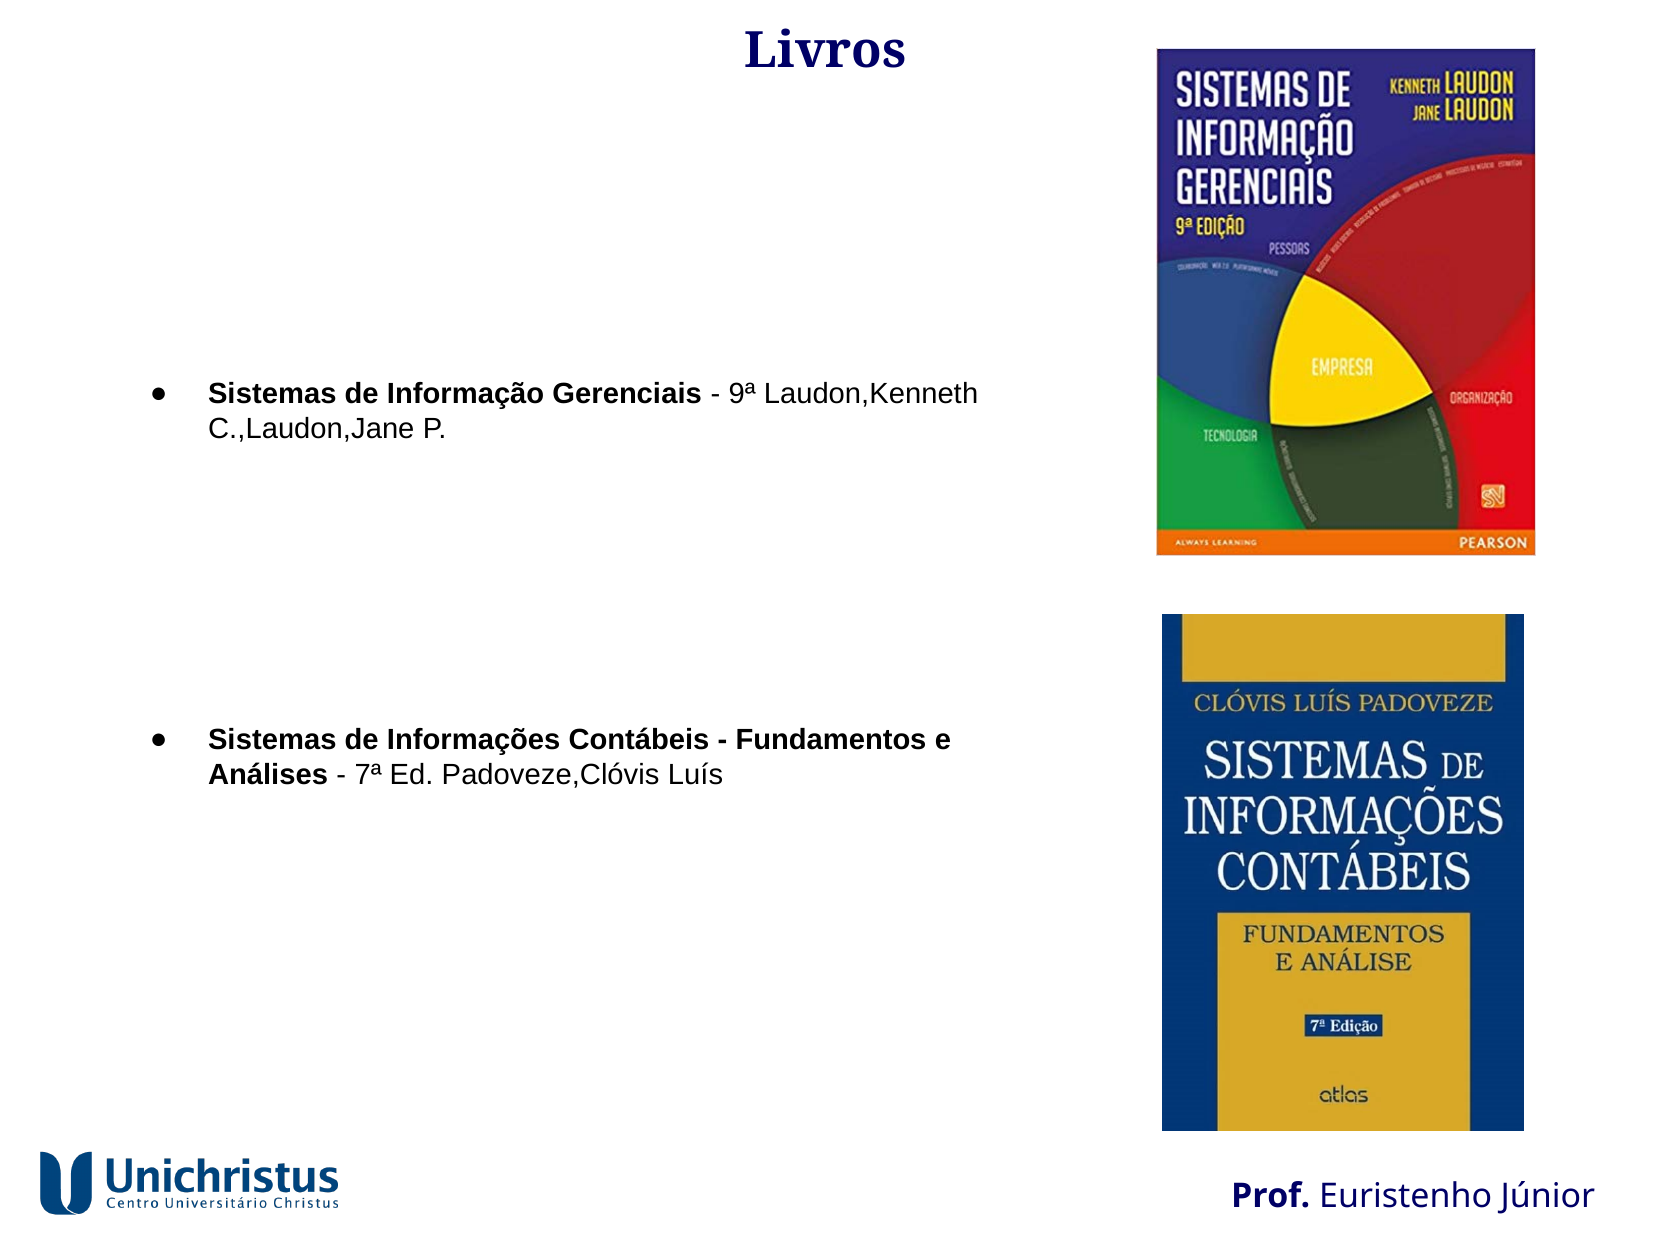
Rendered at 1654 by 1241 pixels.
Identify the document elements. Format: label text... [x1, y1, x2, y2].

picture [1162, 614, 1524, 1132]
text_box Sistemas de Informação Gerenciais - 9ª Laudon,Kenneth C.,Laudon,Jane P. Sistemas de Informações Contábeis - Fundamentos e Análises - 7ª Ed. Padoveze,Clóvis Luís [118, 359, 1075, 957]
picture [1156, 48, 1536, 556]
text_box Livros [730, 6, 926, 113]
picture [35, 1148, 343, 1217]
text_box Prof. Euristenho Júnior [1216, 1163, 1654, 1224]
